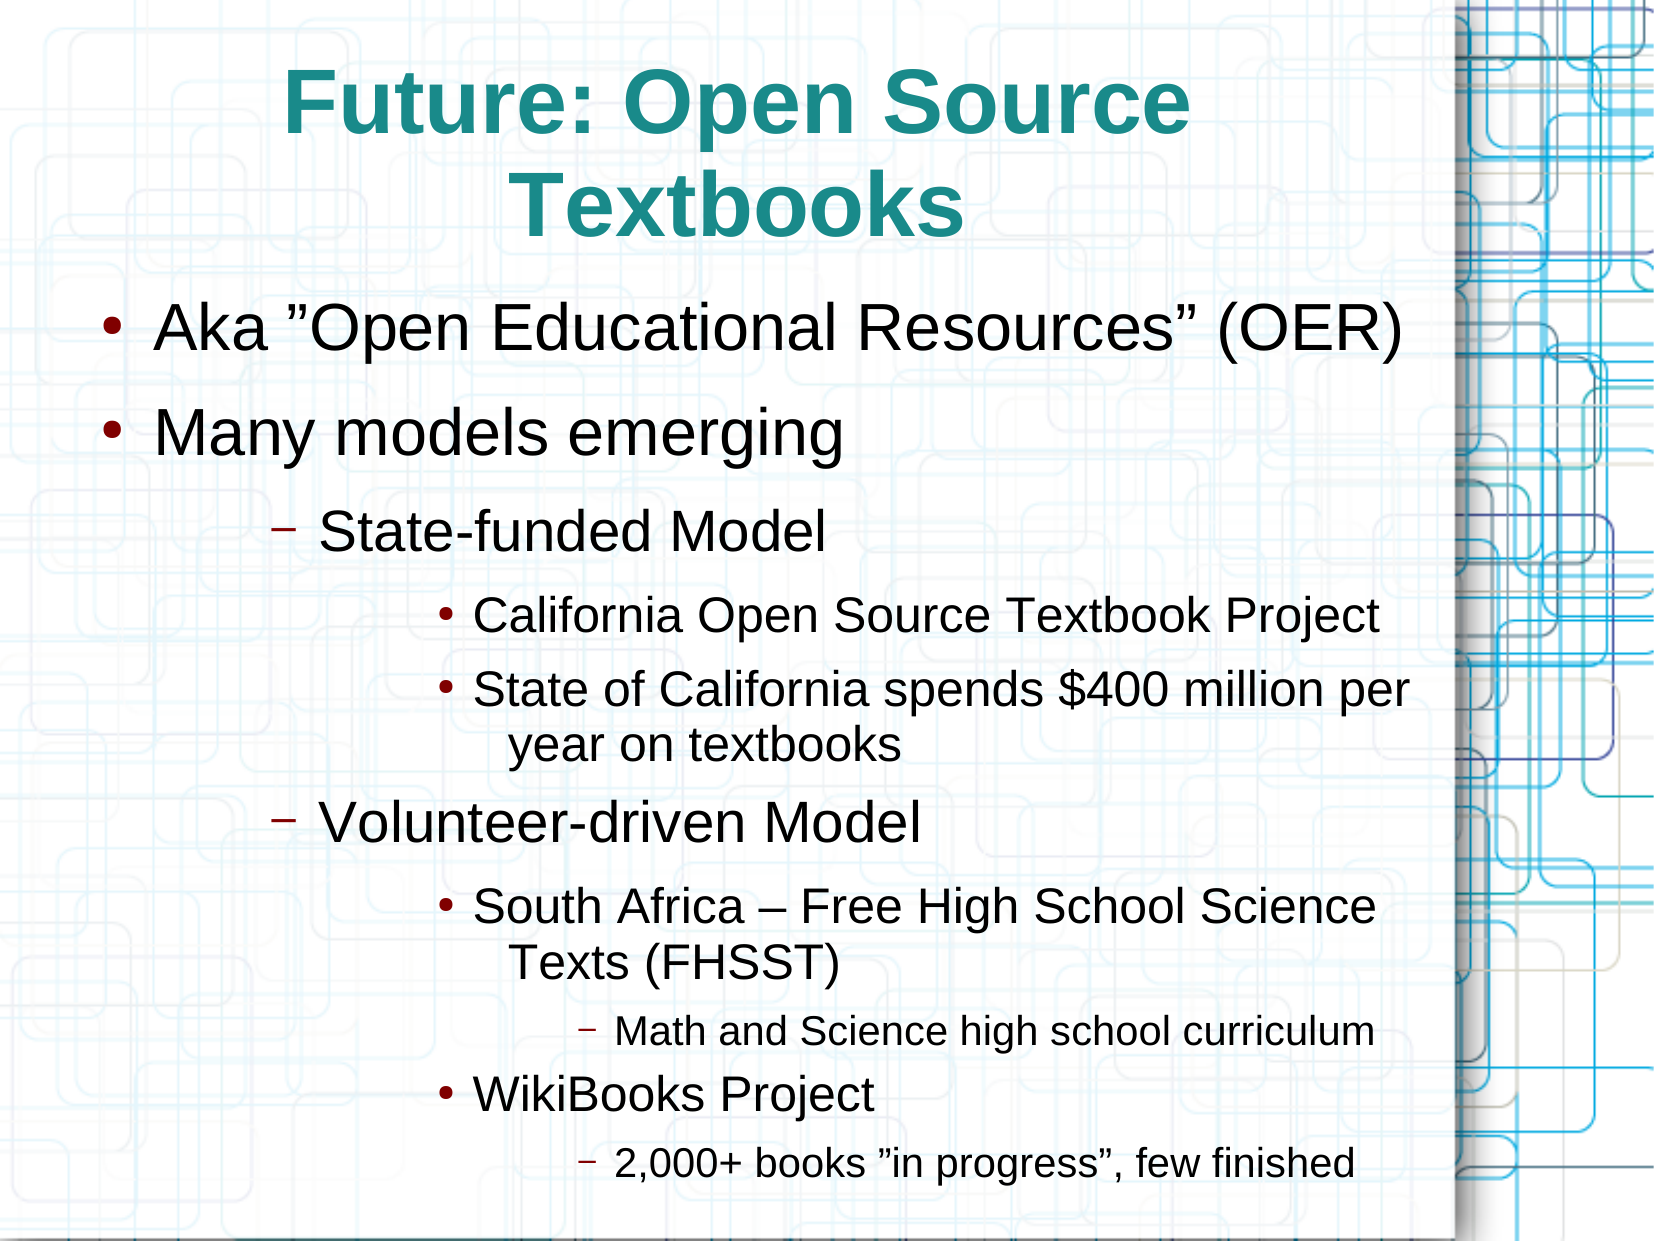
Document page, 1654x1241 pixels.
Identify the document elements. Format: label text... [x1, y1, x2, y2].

title Future: Open Source Textbooks [59, 50, 1418, 256]
picture [0, 0, 1654, 1241]
list Aka ”Open Educational Resources” (OER) Many models emerging State-funded Model California Open Source Textbook Project State of California spends $400 million per year on textbooks Volunteer-driven Model South Africa – Free High School Science Texts (FHSST) Math and Science high school curriculum WikiBooks Project 2,000+ books ”in progress”, few finished [82, 290, 1418, 1201]
